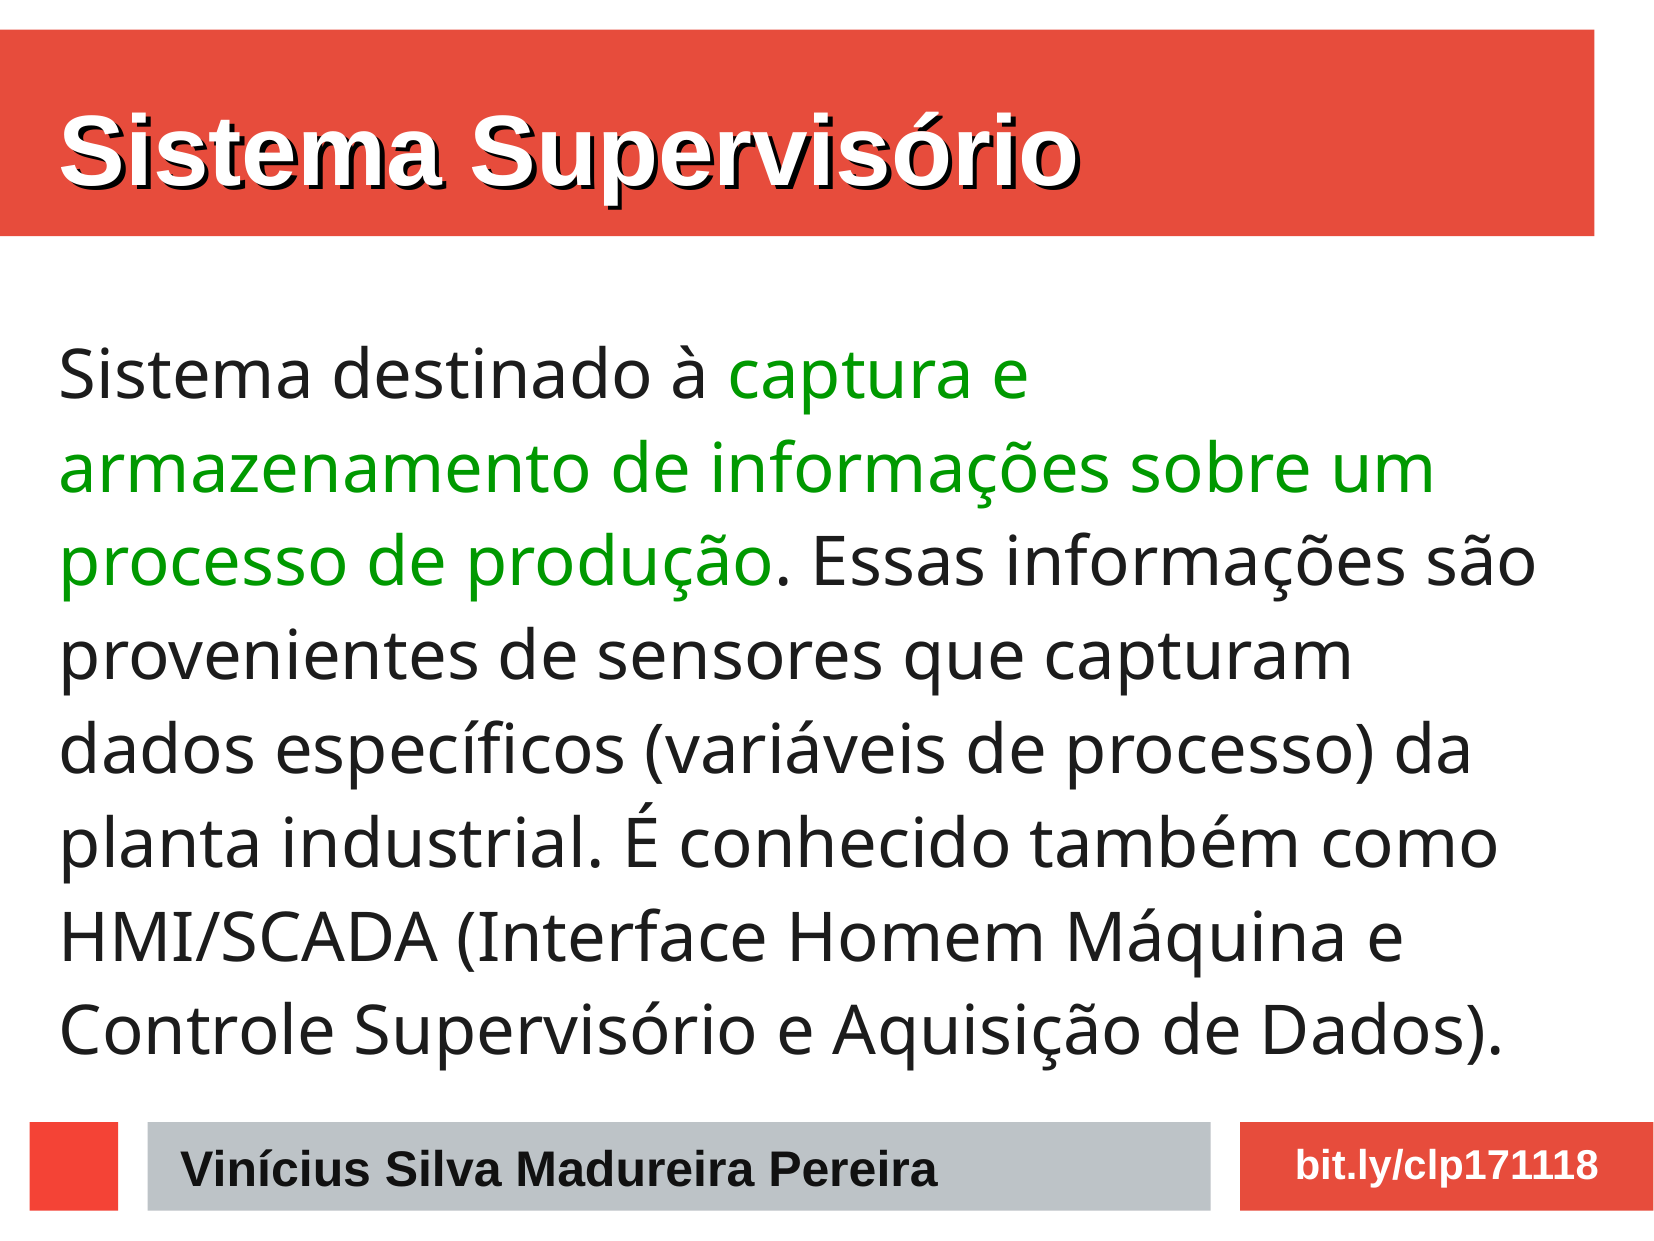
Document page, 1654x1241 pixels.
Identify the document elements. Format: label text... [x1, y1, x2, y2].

text_box bit.ly/clp171118 [1228, 1133, 1654, 1205]
title Sistema Supervisório [59, 59, 1595, 207]
list Sistema destinado à captura e armazenamento de informações sobre um processo de produção. Essas informações são provenientes de sensores que capturam dados específicos (variáveis de processo) da planta industrial. É conhecido também como HMI/SCADA (Interface Homem Máquina e Controle Supervisório e Aquisição de Dados). [59, 324, 1565, 1093]
text_box Vinícius Silva Madureira Pereira [165, 1133, 1170, 1205]
